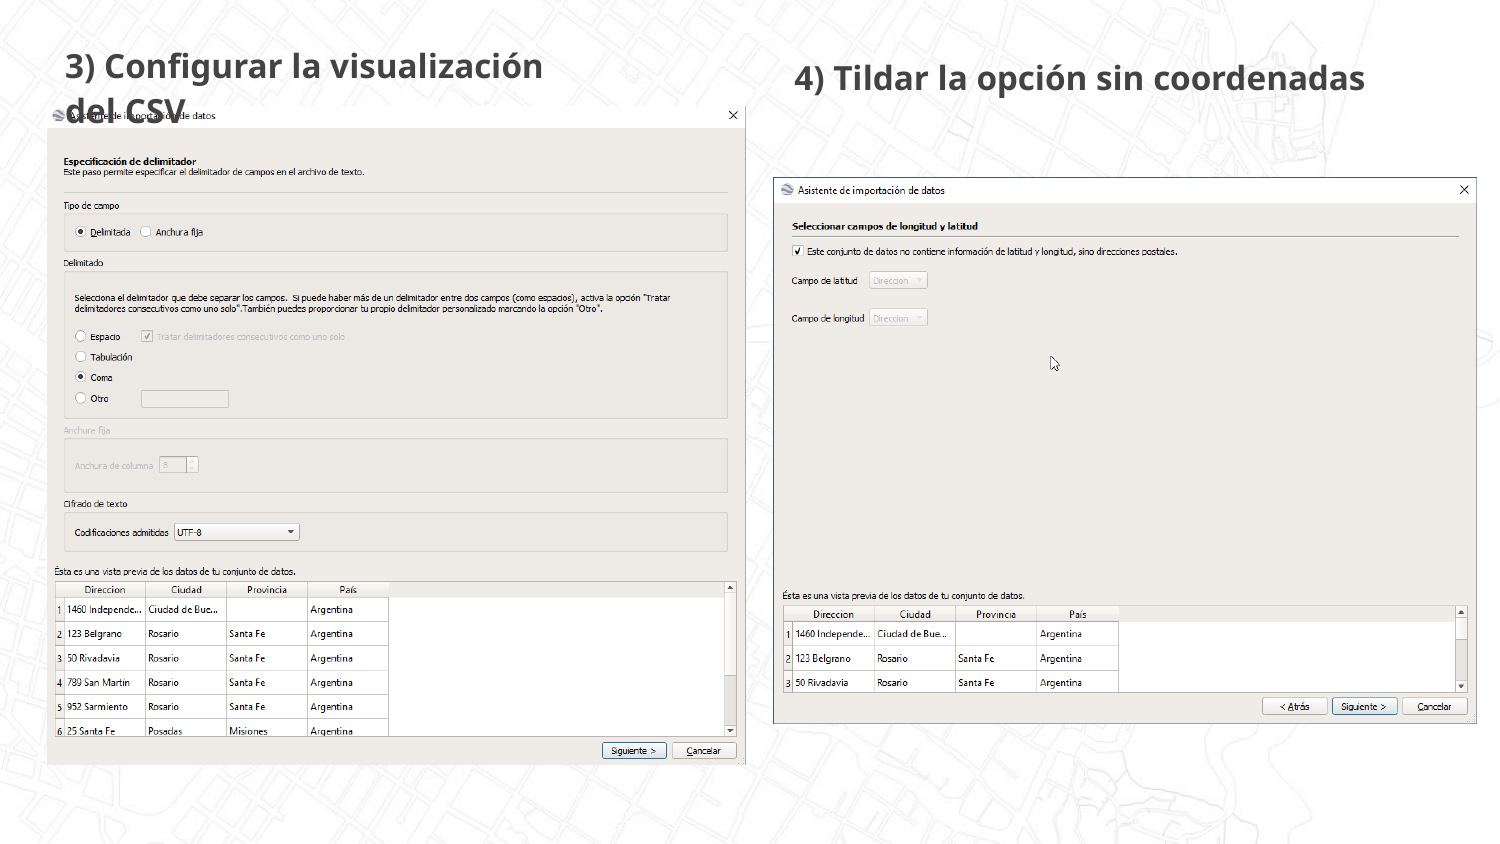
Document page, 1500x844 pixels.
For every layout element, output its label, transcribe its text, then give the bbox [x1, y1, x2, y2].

text_box 3) Configurar la visualización del CSV [50, 35, 615, 191]
text_box 4) Tildar la opción sin coordenadas [779, 47, 1477, 156]
picture [0, 0, 1500, 844]
